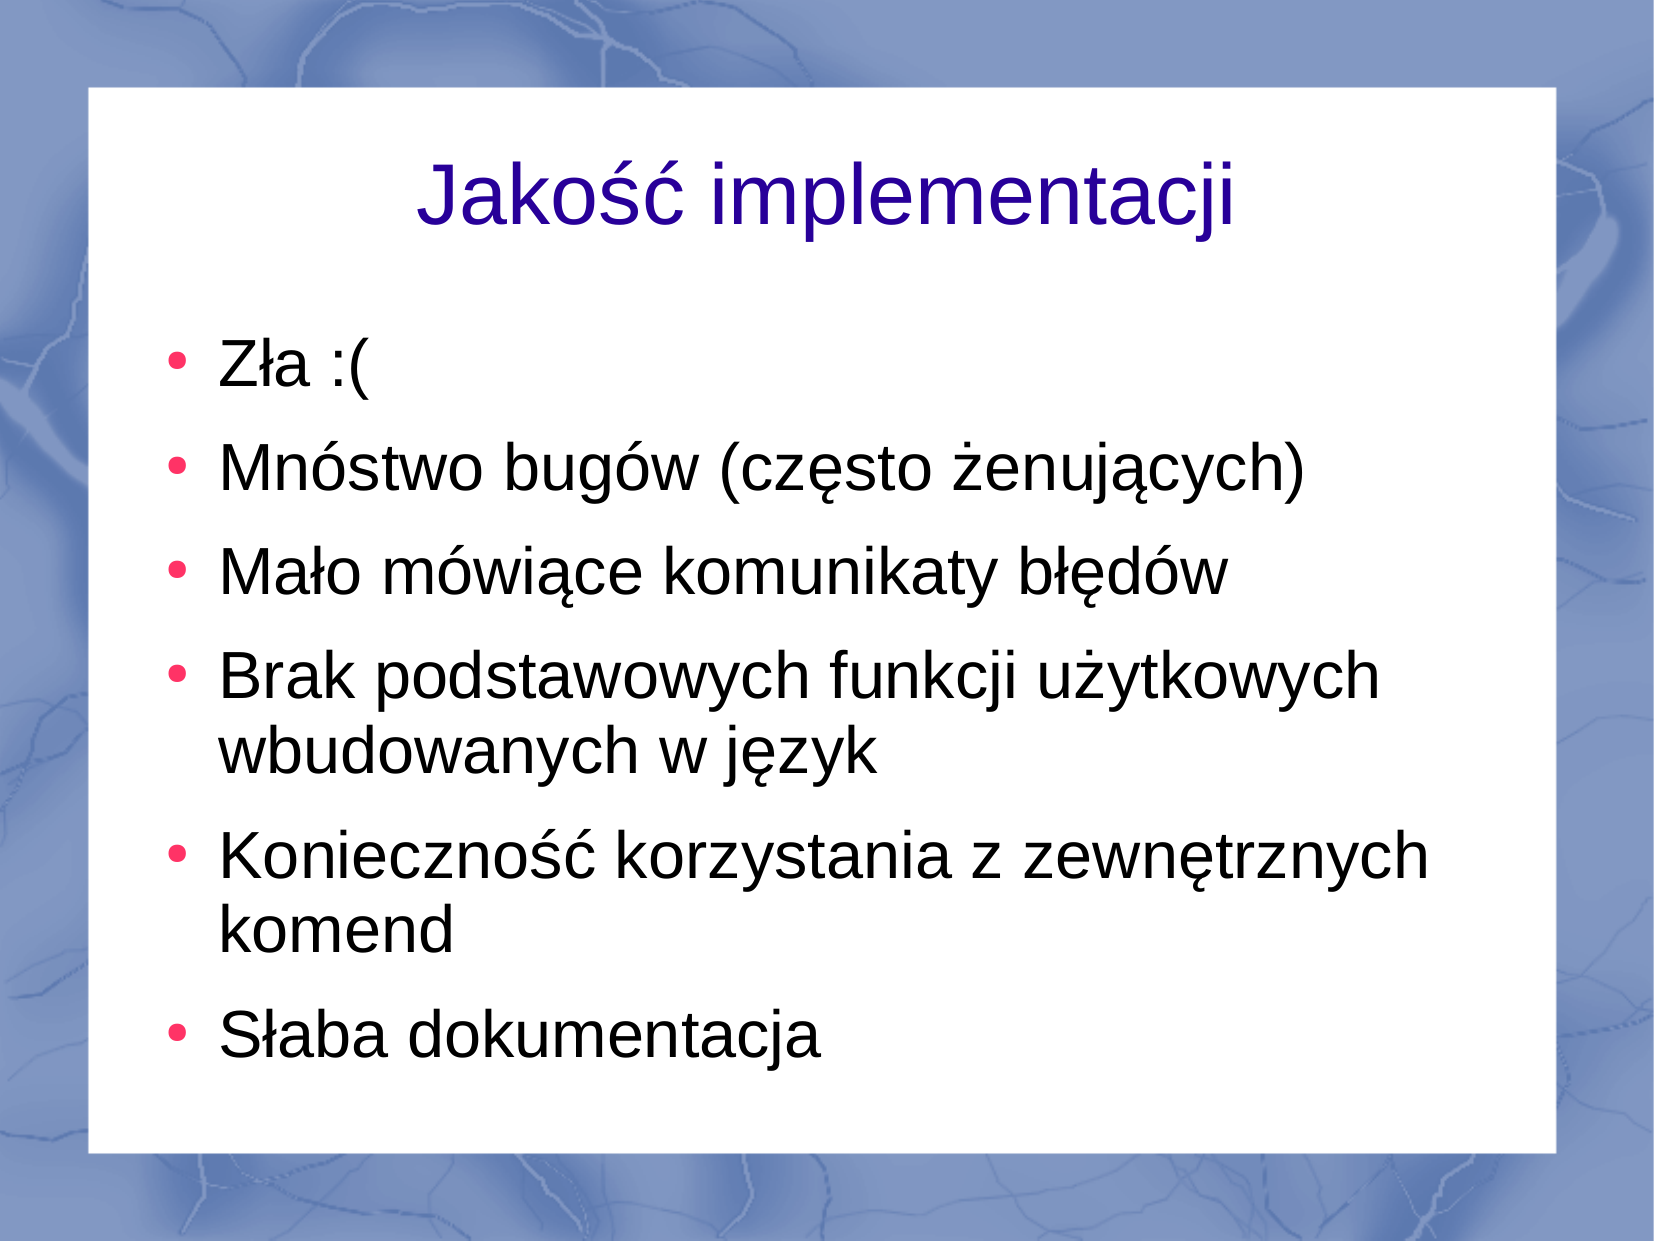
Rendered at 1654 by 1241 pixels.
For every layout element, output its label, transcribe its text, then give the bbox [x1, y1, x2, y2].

title Jakość implementacji [118, 90, 1536, 298]
picture [0, 0, 1654, 1241]
list Zła :( Mnóstwo bugów (często żenujących) Mało mówiące komunikaty błędów Brak podstawowych funkcji użytkowych wbudowanych w język Konieczność korzystania z zewnętrznych komend Słaba dokumentacja [147, 325, 1506, 1072]
